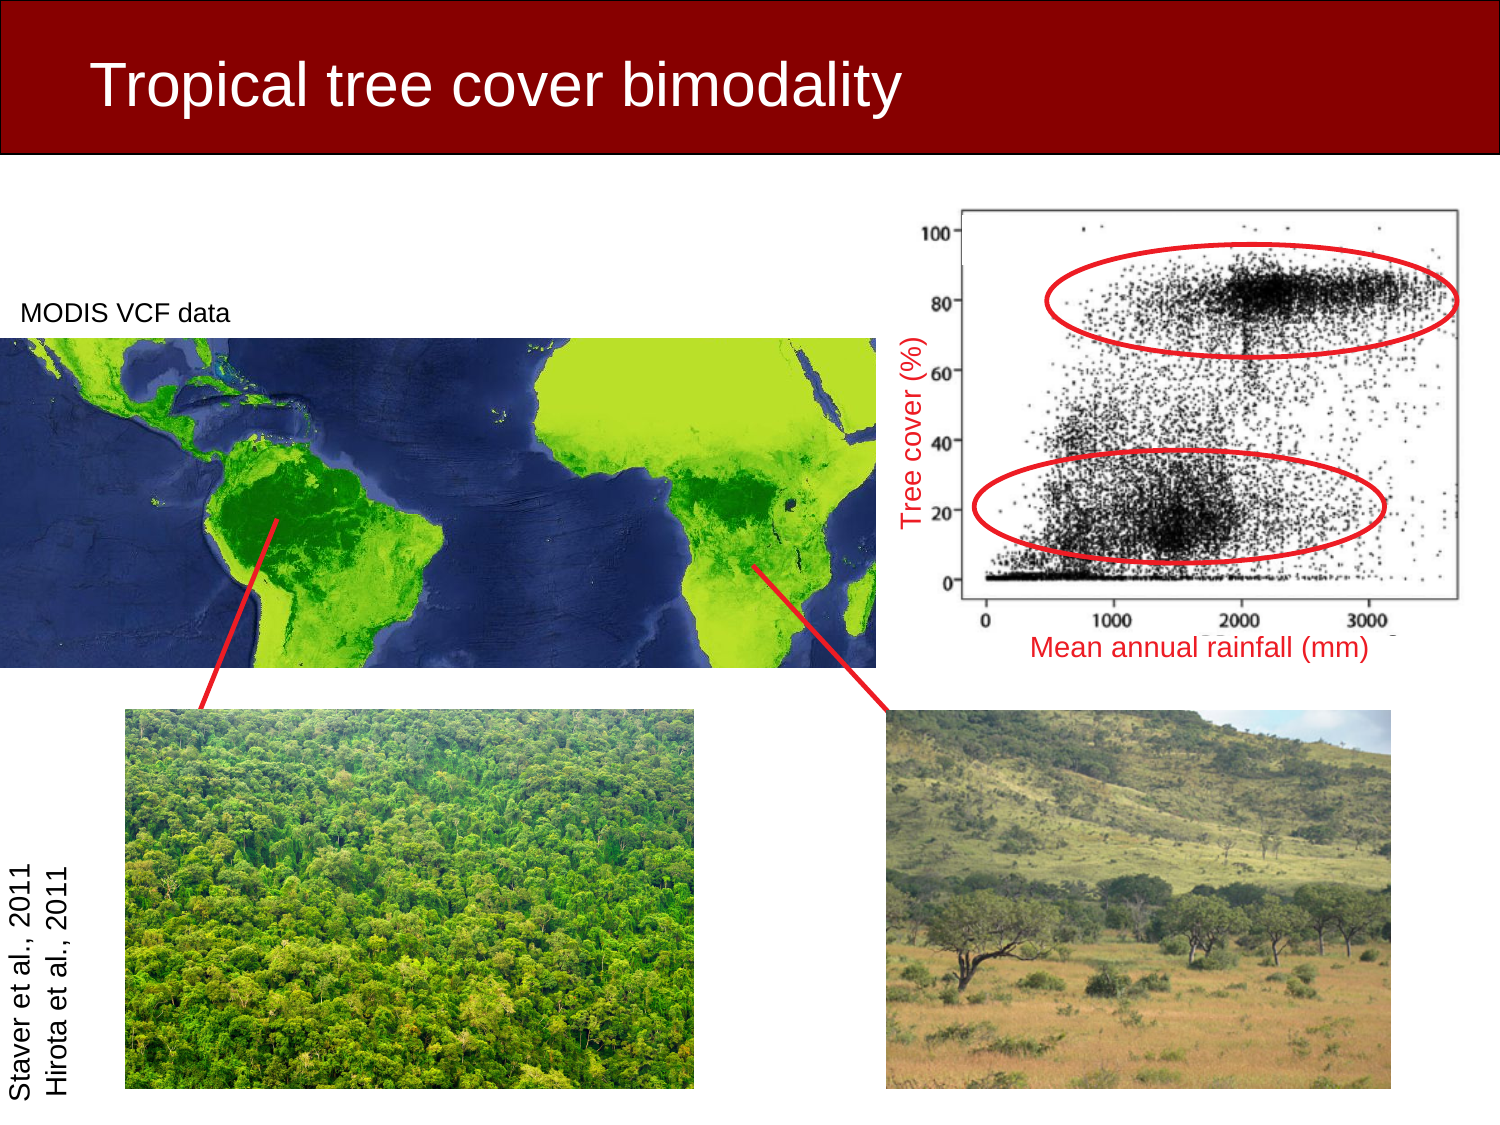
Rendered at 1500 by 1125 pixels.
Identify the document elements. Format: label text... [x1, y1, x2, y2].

text_box Hirota et al., 2011 [30, 855, 80, 1113]
title Tropical tree cover bimodality [74, 3, 1425, 160]
text_box [0, 0, 1500, 154]
picture [886, 710, 1391, 1089]
text_box Staver et al., 2011 [0, 853, 43, 1117]
text_box Tree cover (%) [884, 310, 928, 545]
text_box Mean annual rainfall (mm) [1015, 636, 1341, 664]
picture [914, 204, 1469, 636]
picture [125, 709, 694, 1089]
text_box [876, 163, 1500, 685]
text_box MODIS VCF data [5, 288, 289, 341]
picture [0, 338, 876, 668]
